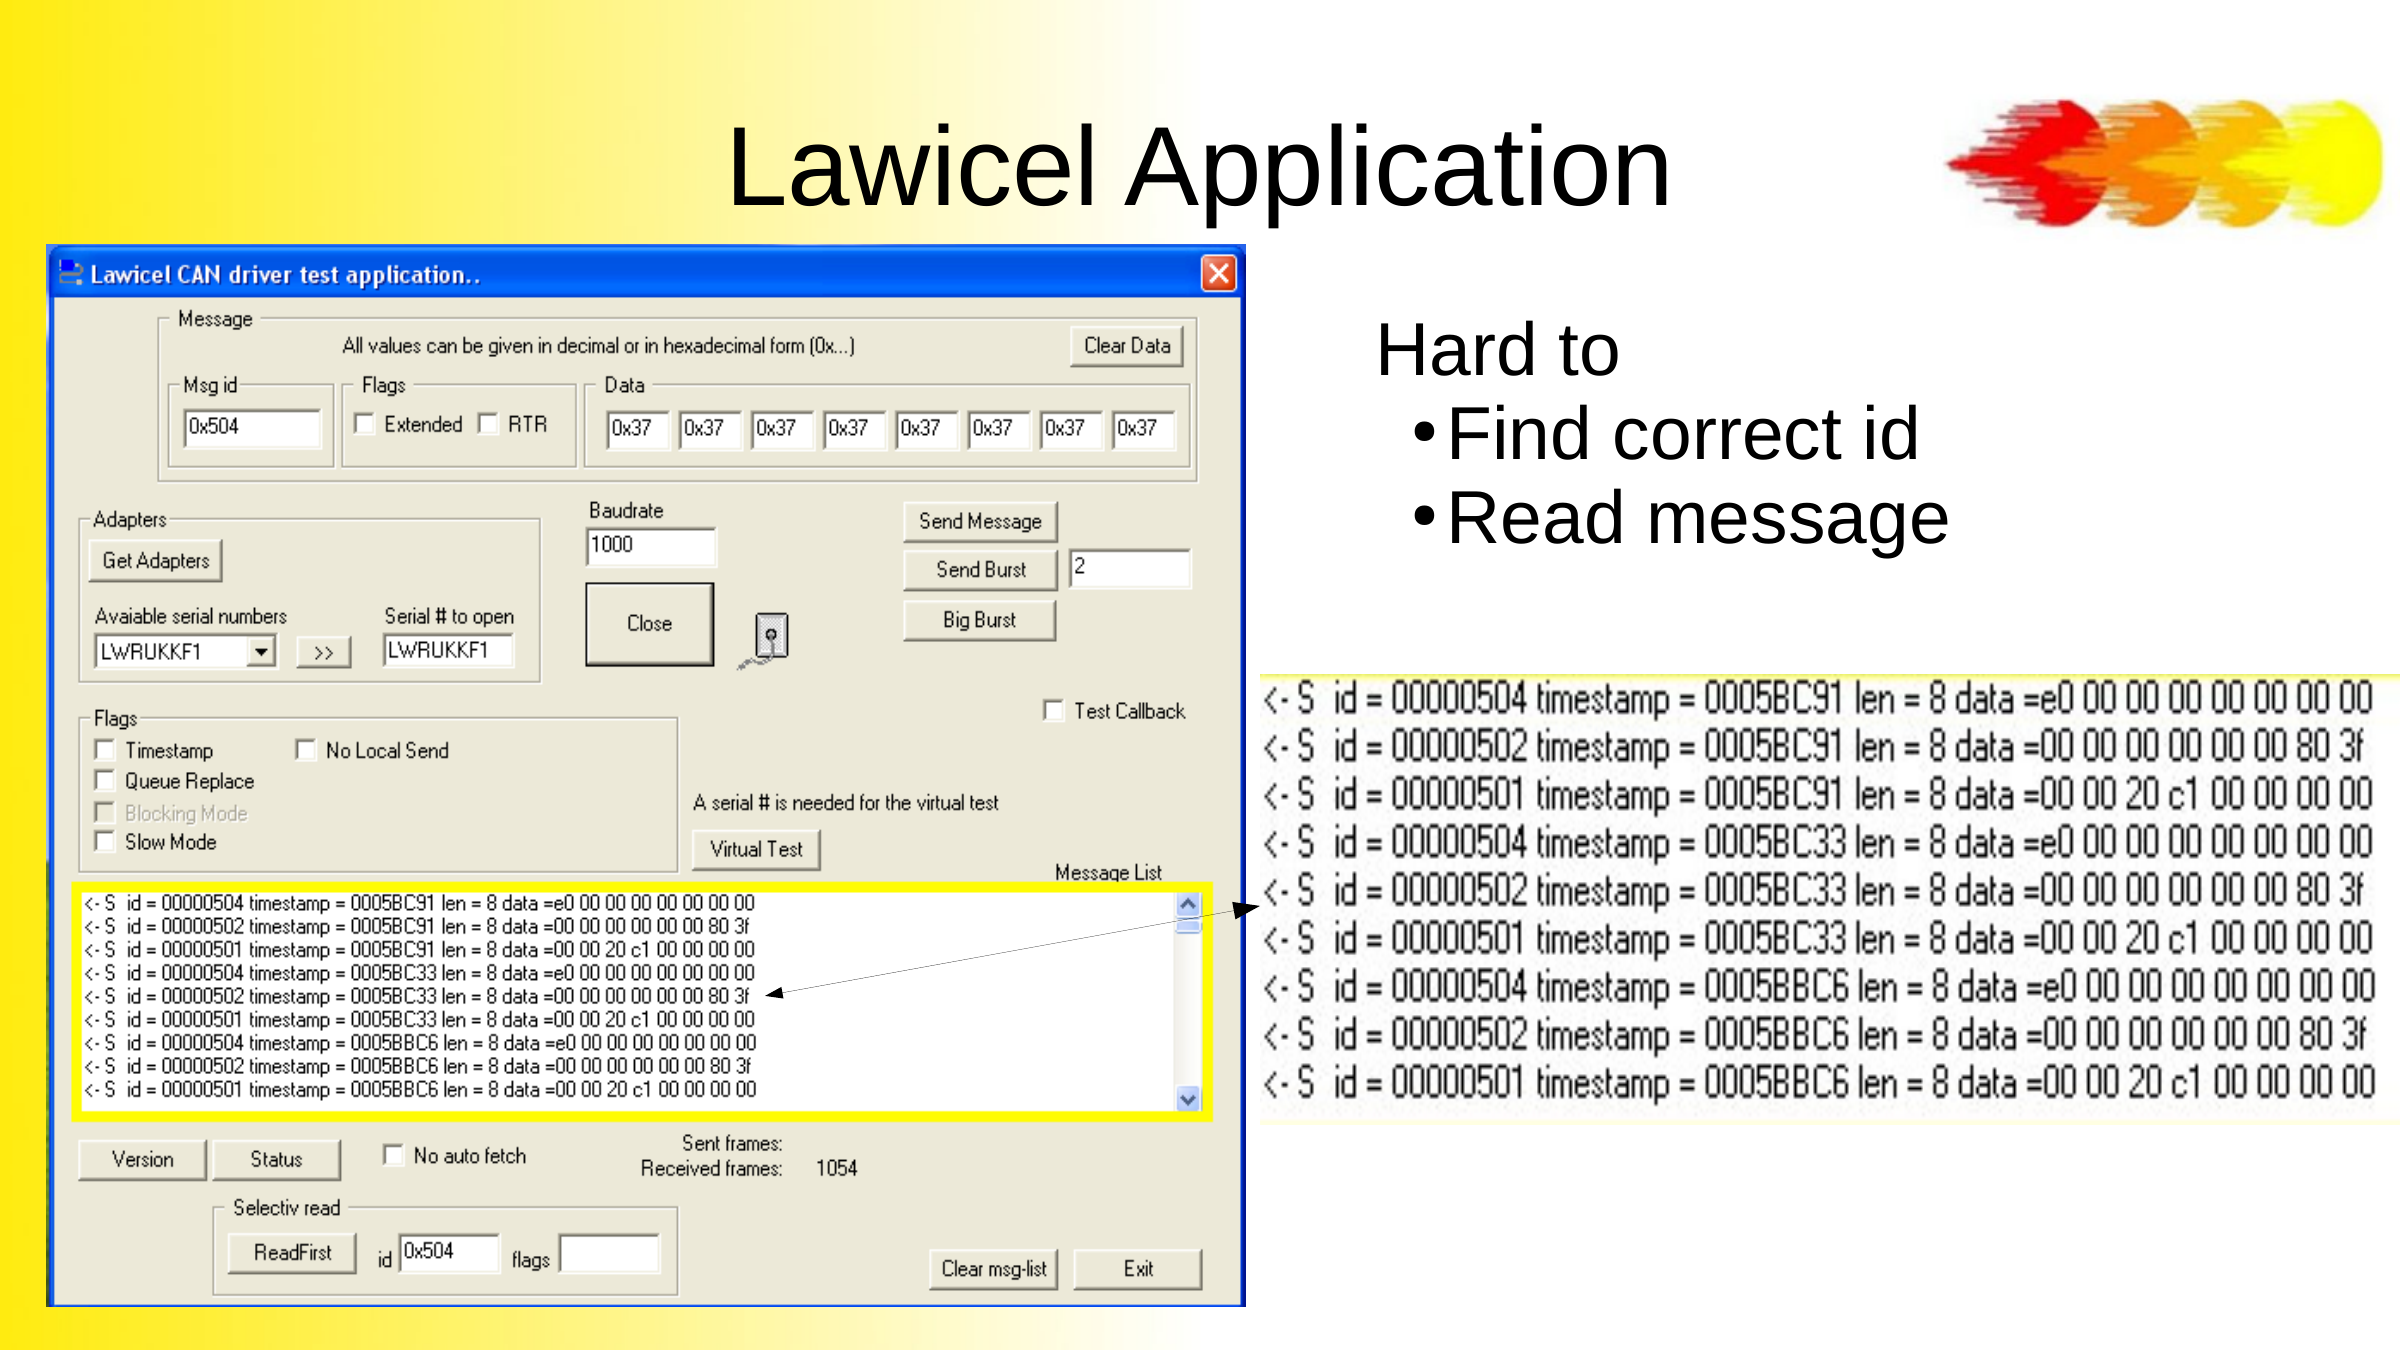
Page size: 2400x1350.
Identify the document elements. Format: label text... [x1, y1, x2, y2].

picture [0, 0, 2400, 1350]
title Lawicel Application [120, 53, 2280, 280]
text_box Hard to Find correct id Read message [1290, 300, 2356, 567]
